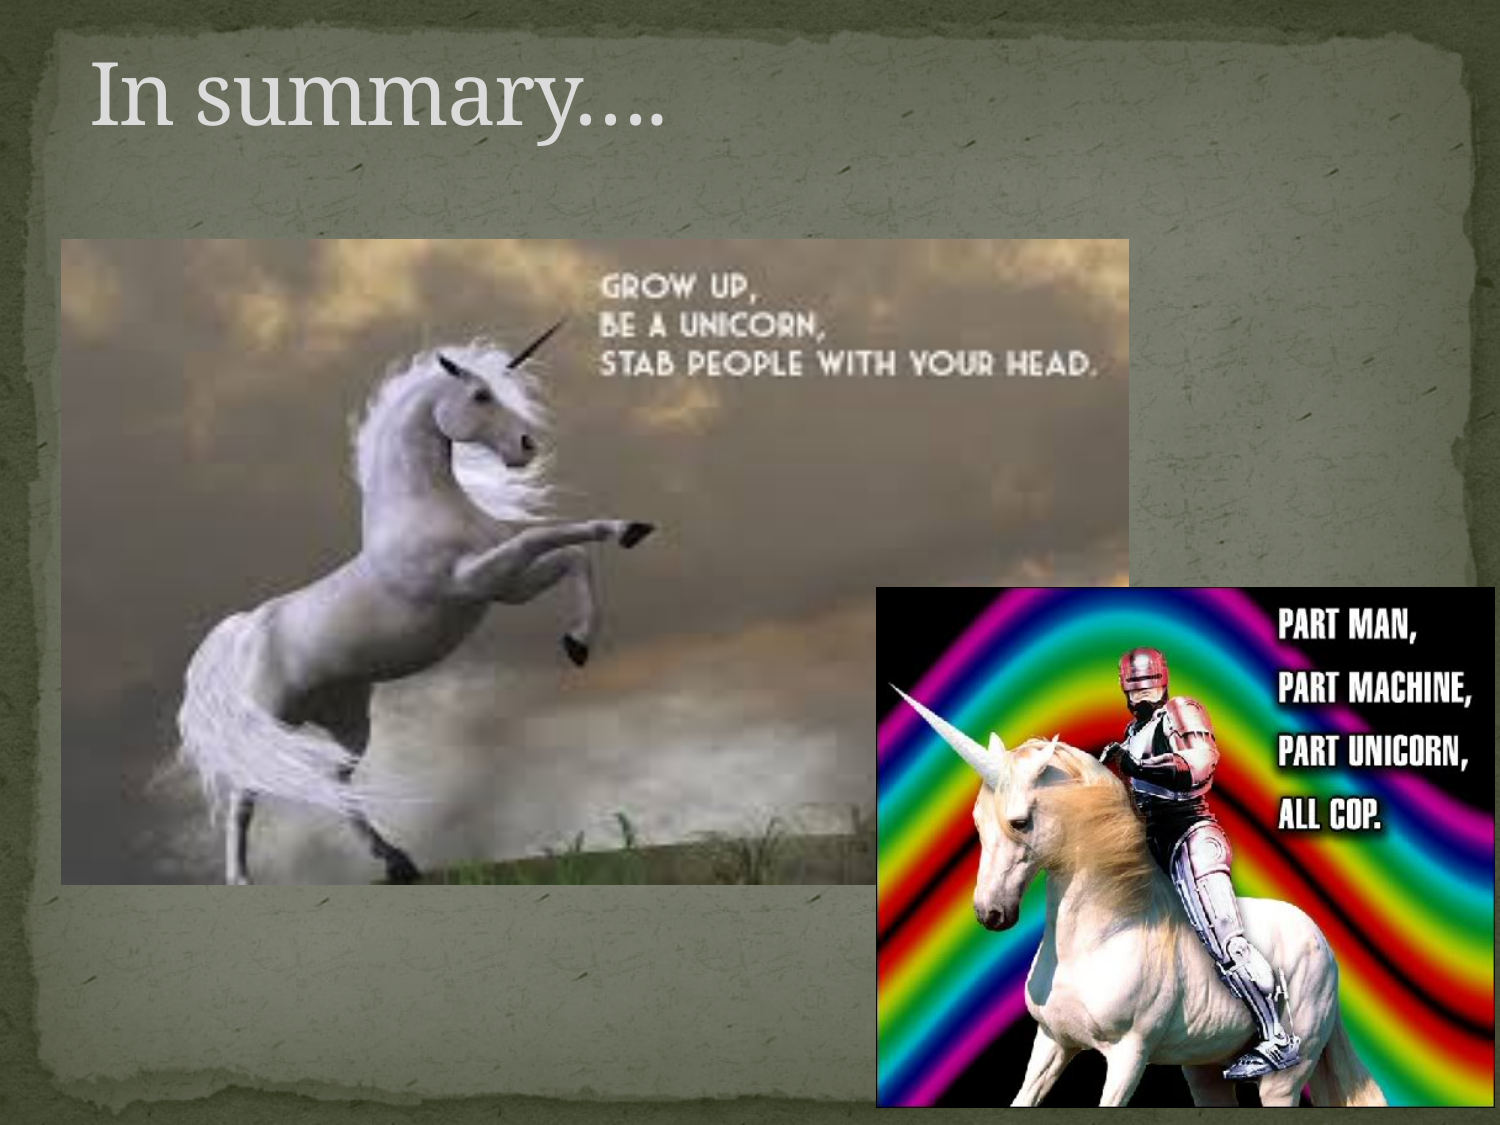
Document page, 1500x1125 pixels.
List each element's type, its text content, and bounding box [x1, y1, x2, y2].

title In summary…. [75, 24, 1425, 150]
picture [0, 0, 1500, 1125]
